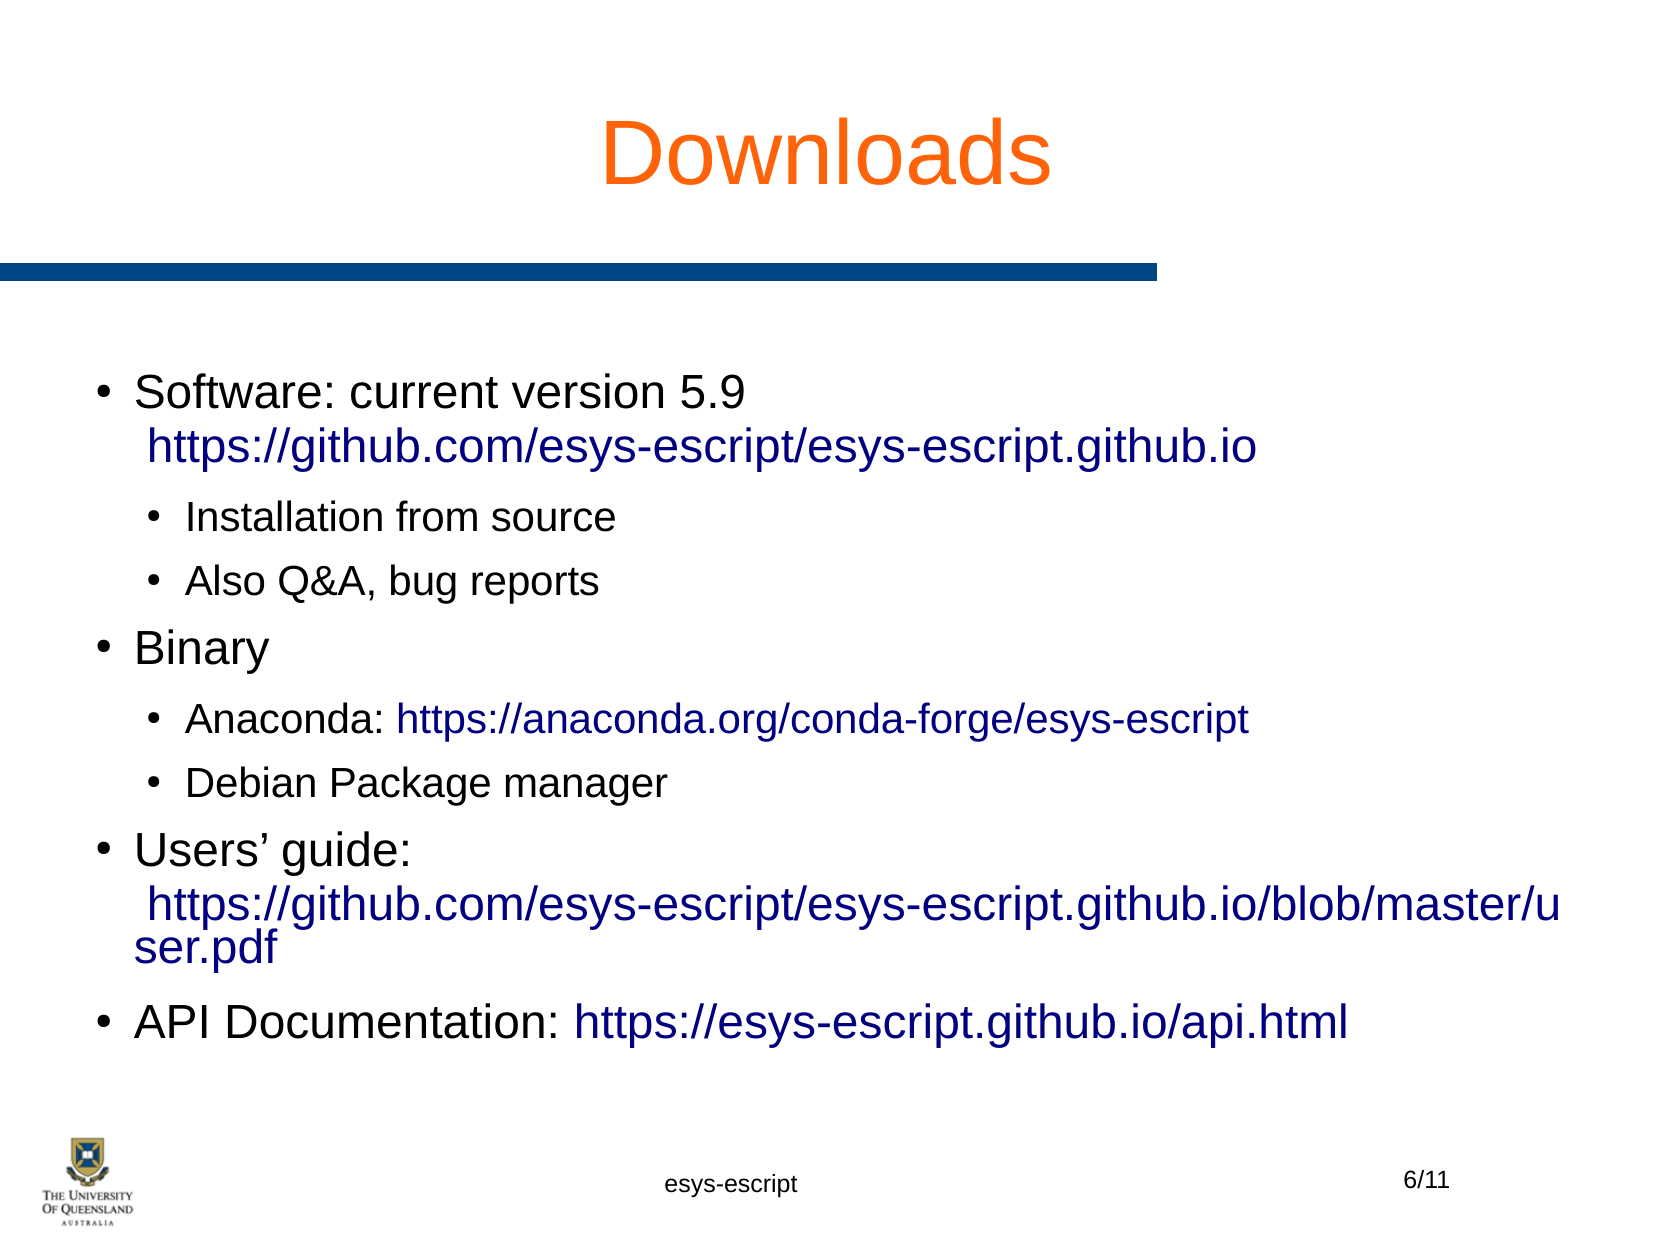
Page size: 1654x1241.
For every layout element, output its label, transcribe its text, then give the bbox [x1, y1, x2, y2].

title Downloads [82, 49, 1571, 257]
list Software: current version 5.9 https://github.com/esys-escript/esys-escript.github.io Installation from source Also Q&A, bug reports Binary Anaconda: https://anaconda.org/conda-forge/esys-escript Debian Package manager Users’ guide: https://github.com/esys-escript/esys-escript.github.io/blob/master/user.pdf API Documentation: https://esys-escript.github.io/api.html [82, 290, 1571, 1010]
picture [35, 1133, 142, 1235]
